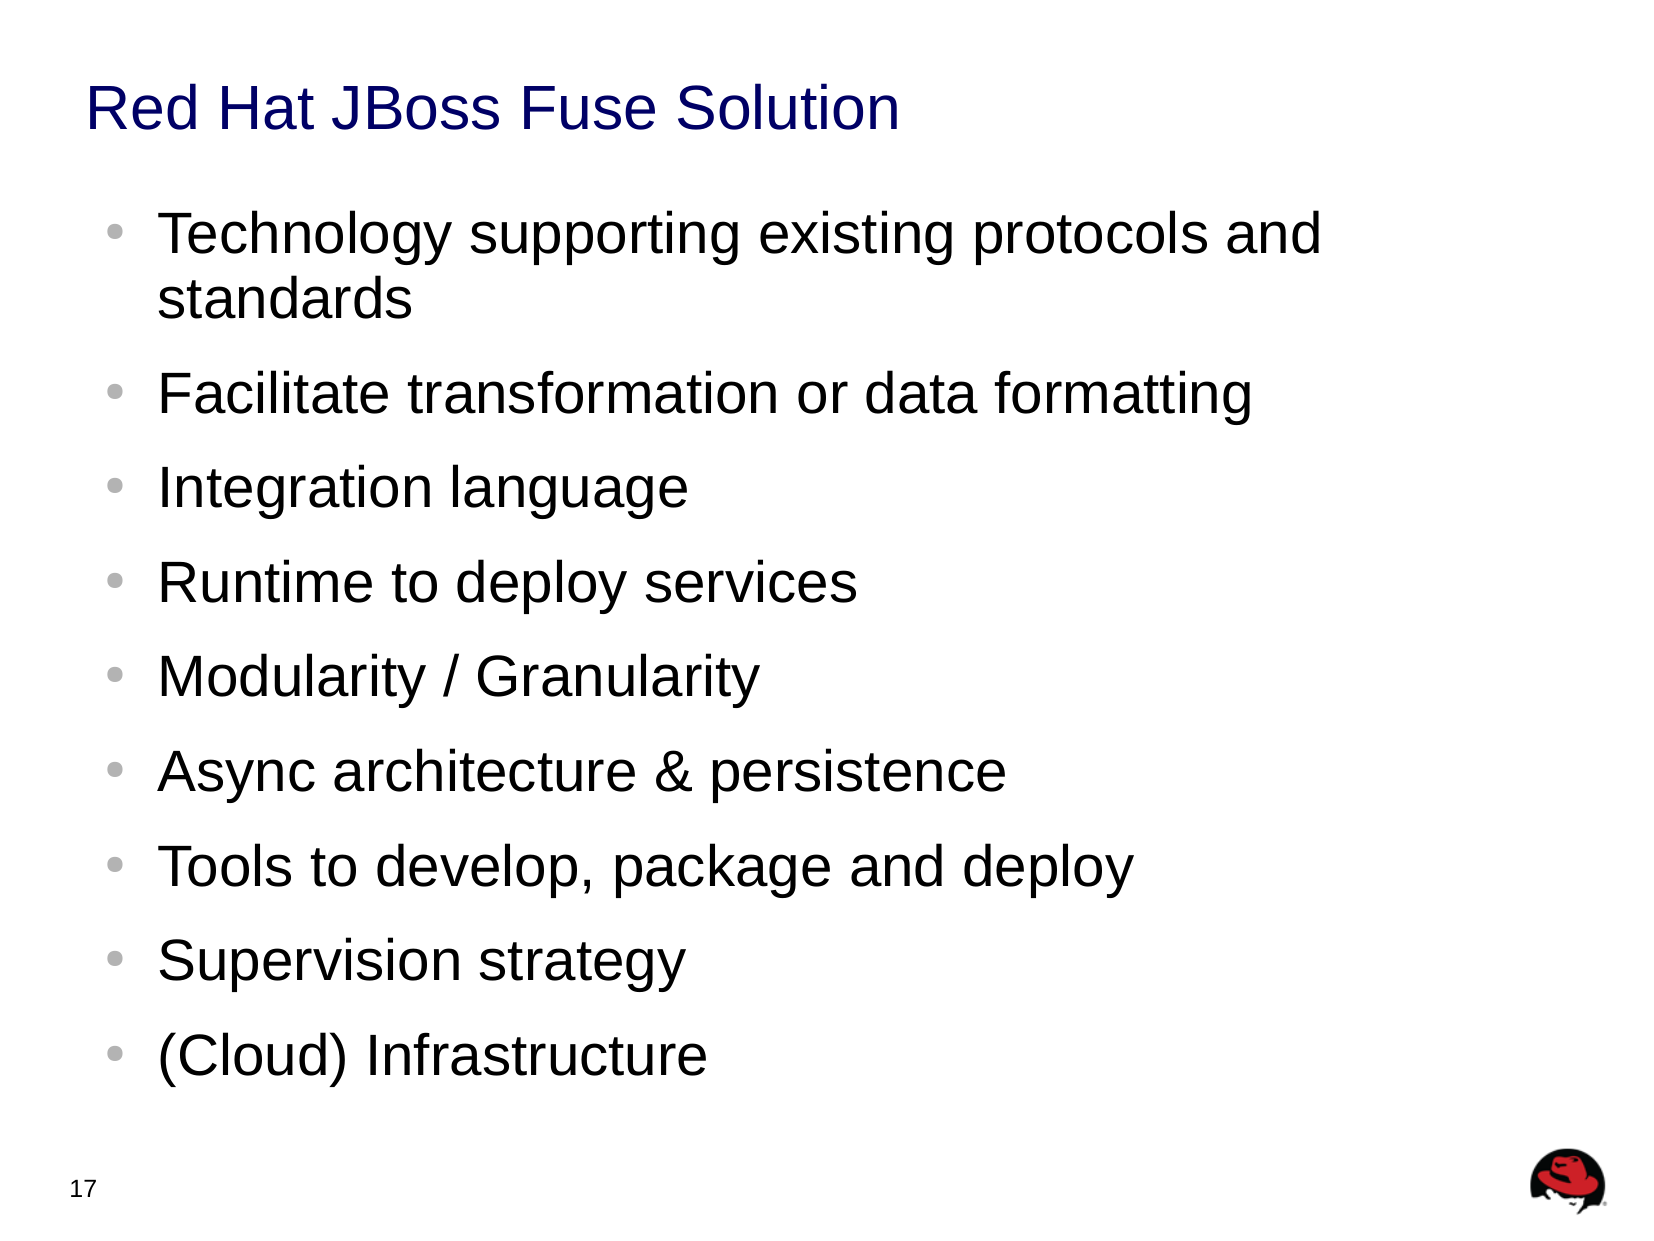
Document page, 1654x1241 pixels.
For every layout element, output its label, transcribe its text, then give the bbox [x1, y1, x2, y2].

text_box Red Hat JBoss Fuse Solution [48, 65, 1163, 151]
list Technology supporting existing protocols and standards Facilitate transformation or data formatting Integration language Runtime to deploy services Modularity / Granularity Async architecture & persistence Tools to develop, package and deploy Supervision strategy (Cloud) Infrastructure [86, 201, 1576, 1088]
picture [1529, 1146, 1613, 1224]
